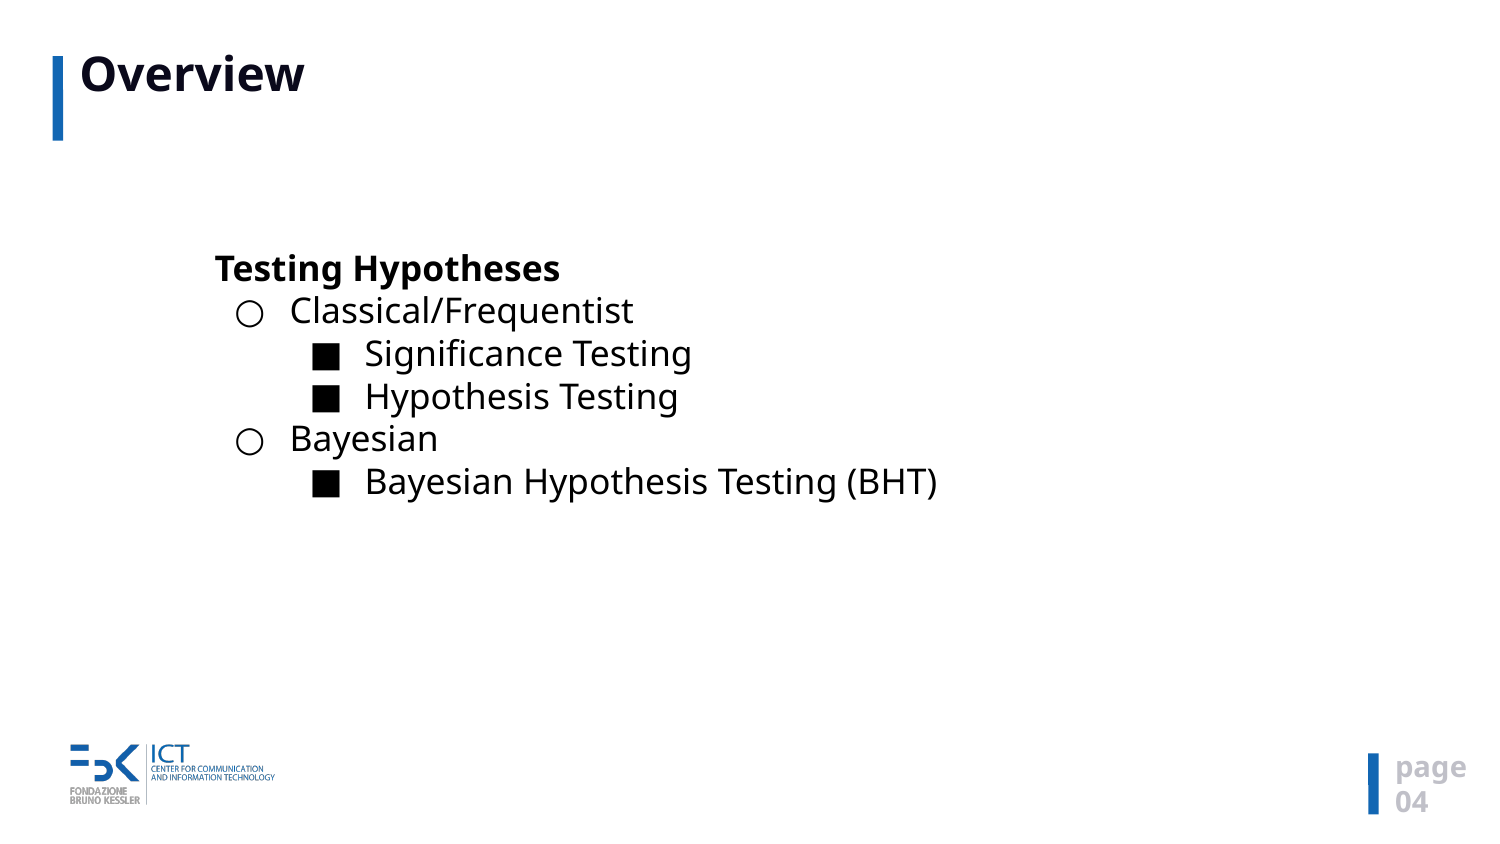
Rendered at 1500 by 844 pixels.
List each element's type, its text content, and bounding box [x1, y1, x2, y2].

title Overview [71, 46, 519, 157]
text_box Testing Hypotheses Classical/Frequentist Significance Testing Hypothesis Testing Bayesian Bayesian Hypothesis Testing (BHT) [124, 231, 988, 570]
picture [57, 728, 290, 815]
slide_number page 0<number> [1387, 744, 1500, 823]
